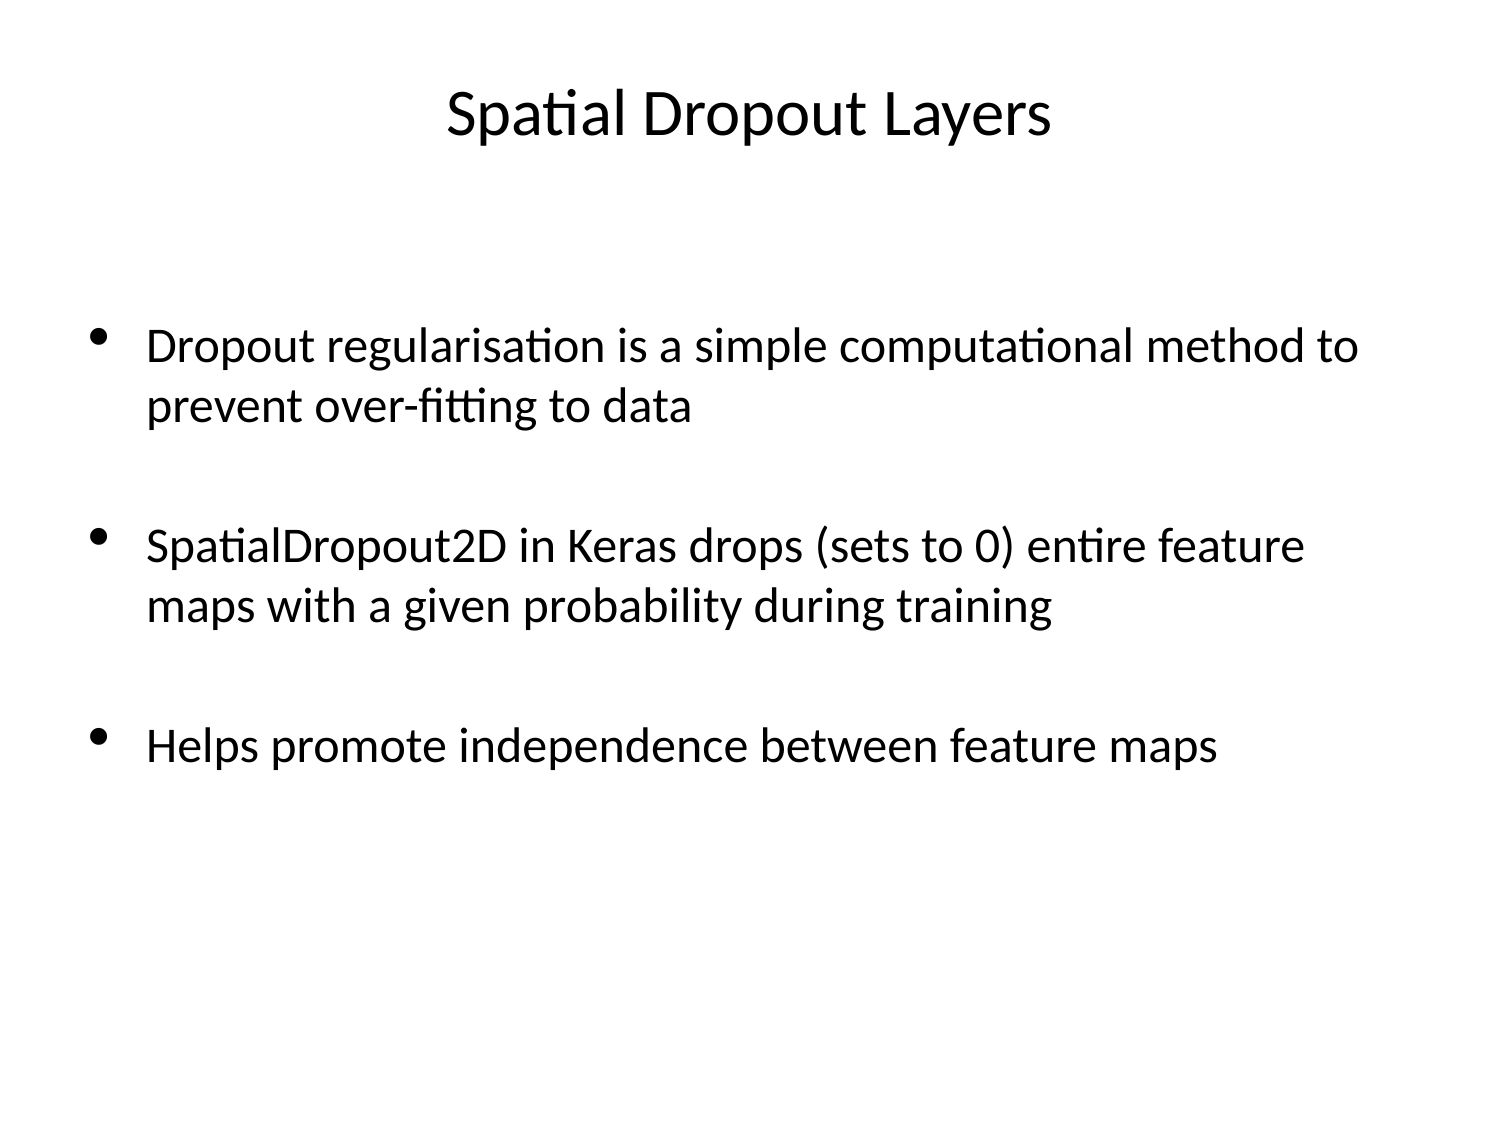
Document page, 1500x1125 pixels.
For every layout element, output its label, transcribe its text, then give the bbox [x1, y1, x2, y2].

text_box Spatial Dropout Layers [75, 45, 1425, 172]
text_box Dropout regularisation is a simple computational method to prevent over-fitting to data SpatialDropout2D in Keras drops (sets to 0) entire feature maps with a given probability during training Helps promote independence between feature maps [75, 305, 1425, 945]
